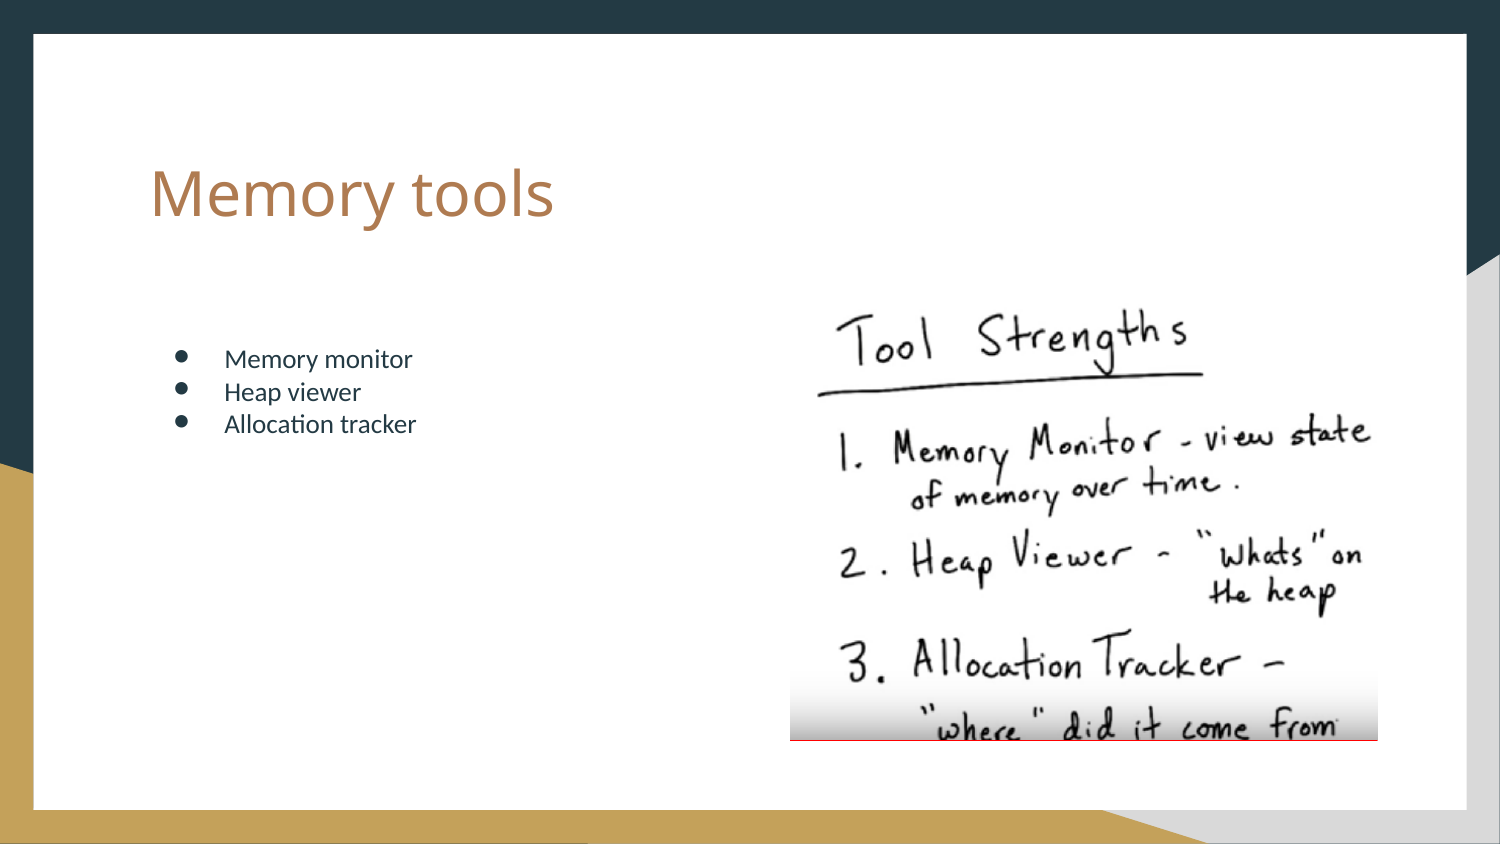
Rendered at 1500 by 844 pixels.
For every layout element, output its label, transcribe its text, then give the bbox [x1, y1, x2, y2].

picture [790, 287, 1378, 741]
title Memory tools [134, 138, 1366, 296]
list Memory monitor Heap viewer Allocation tracker [134, 326, 790, 729]
